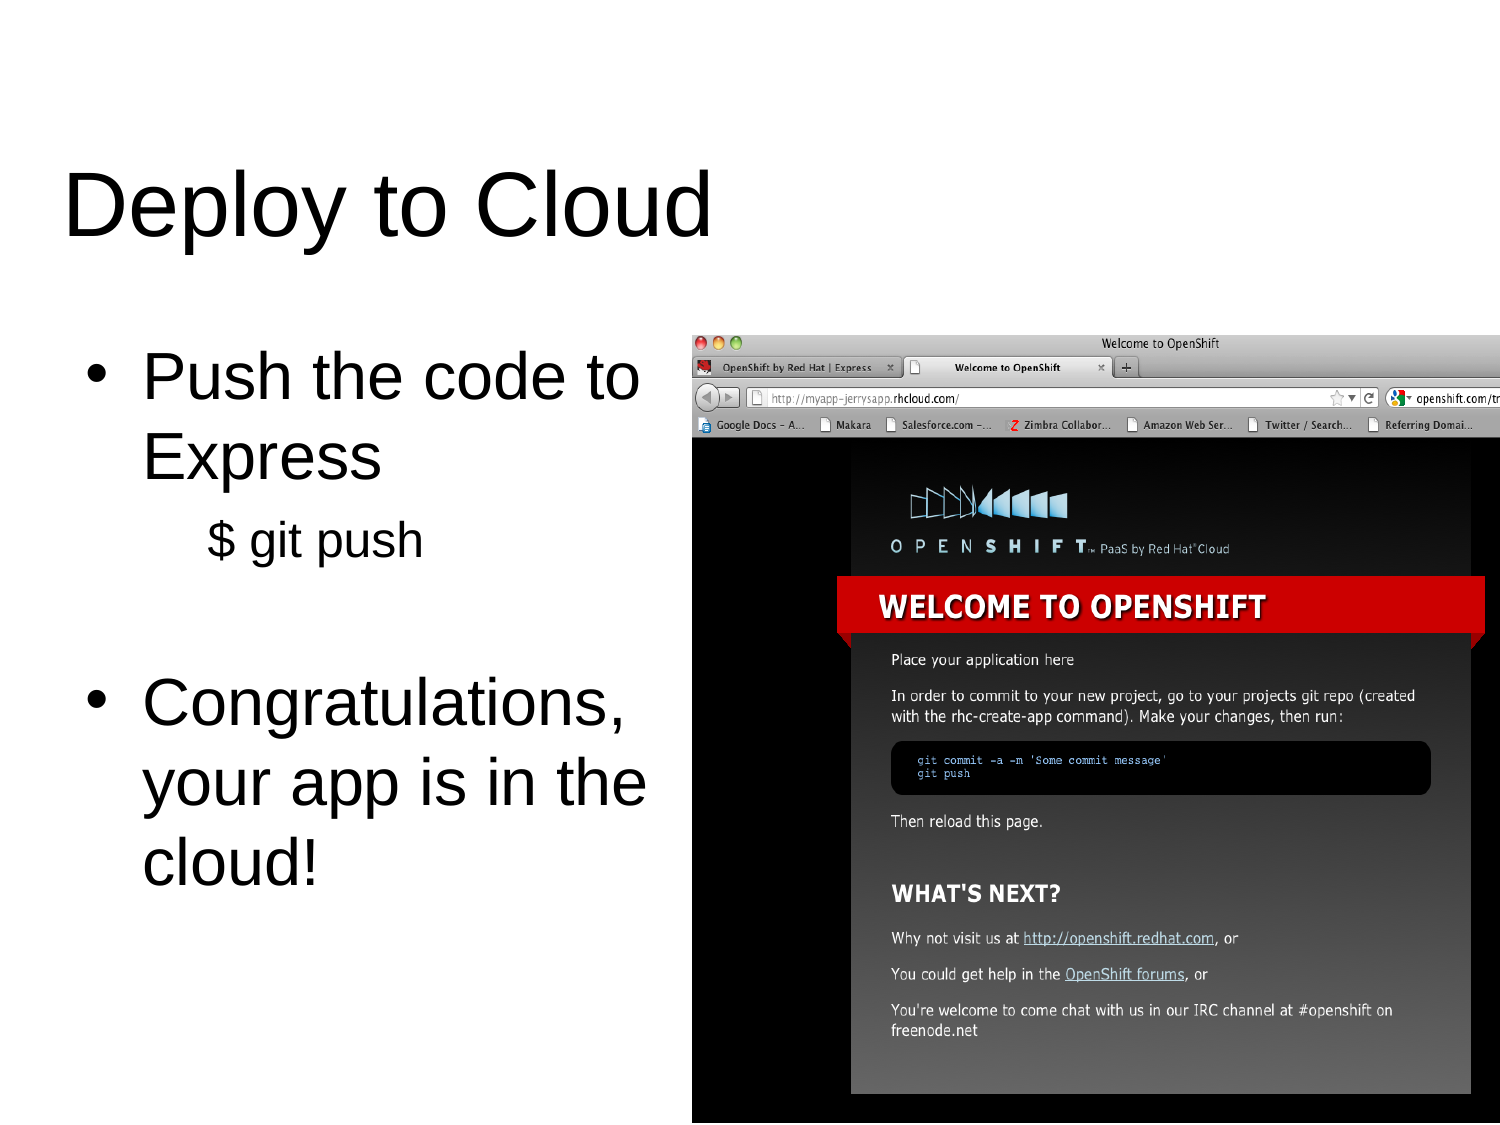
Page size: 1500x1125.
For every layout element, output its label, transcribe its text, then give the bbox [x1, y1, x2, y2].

title Deploy to Cloud [47, 82, 1323, 318]
list Push the code to Express $ git push Congratulations, your app is in the cloud! [71, 324, 676, 1068]
picture [692, 335, 1500, 1123]
